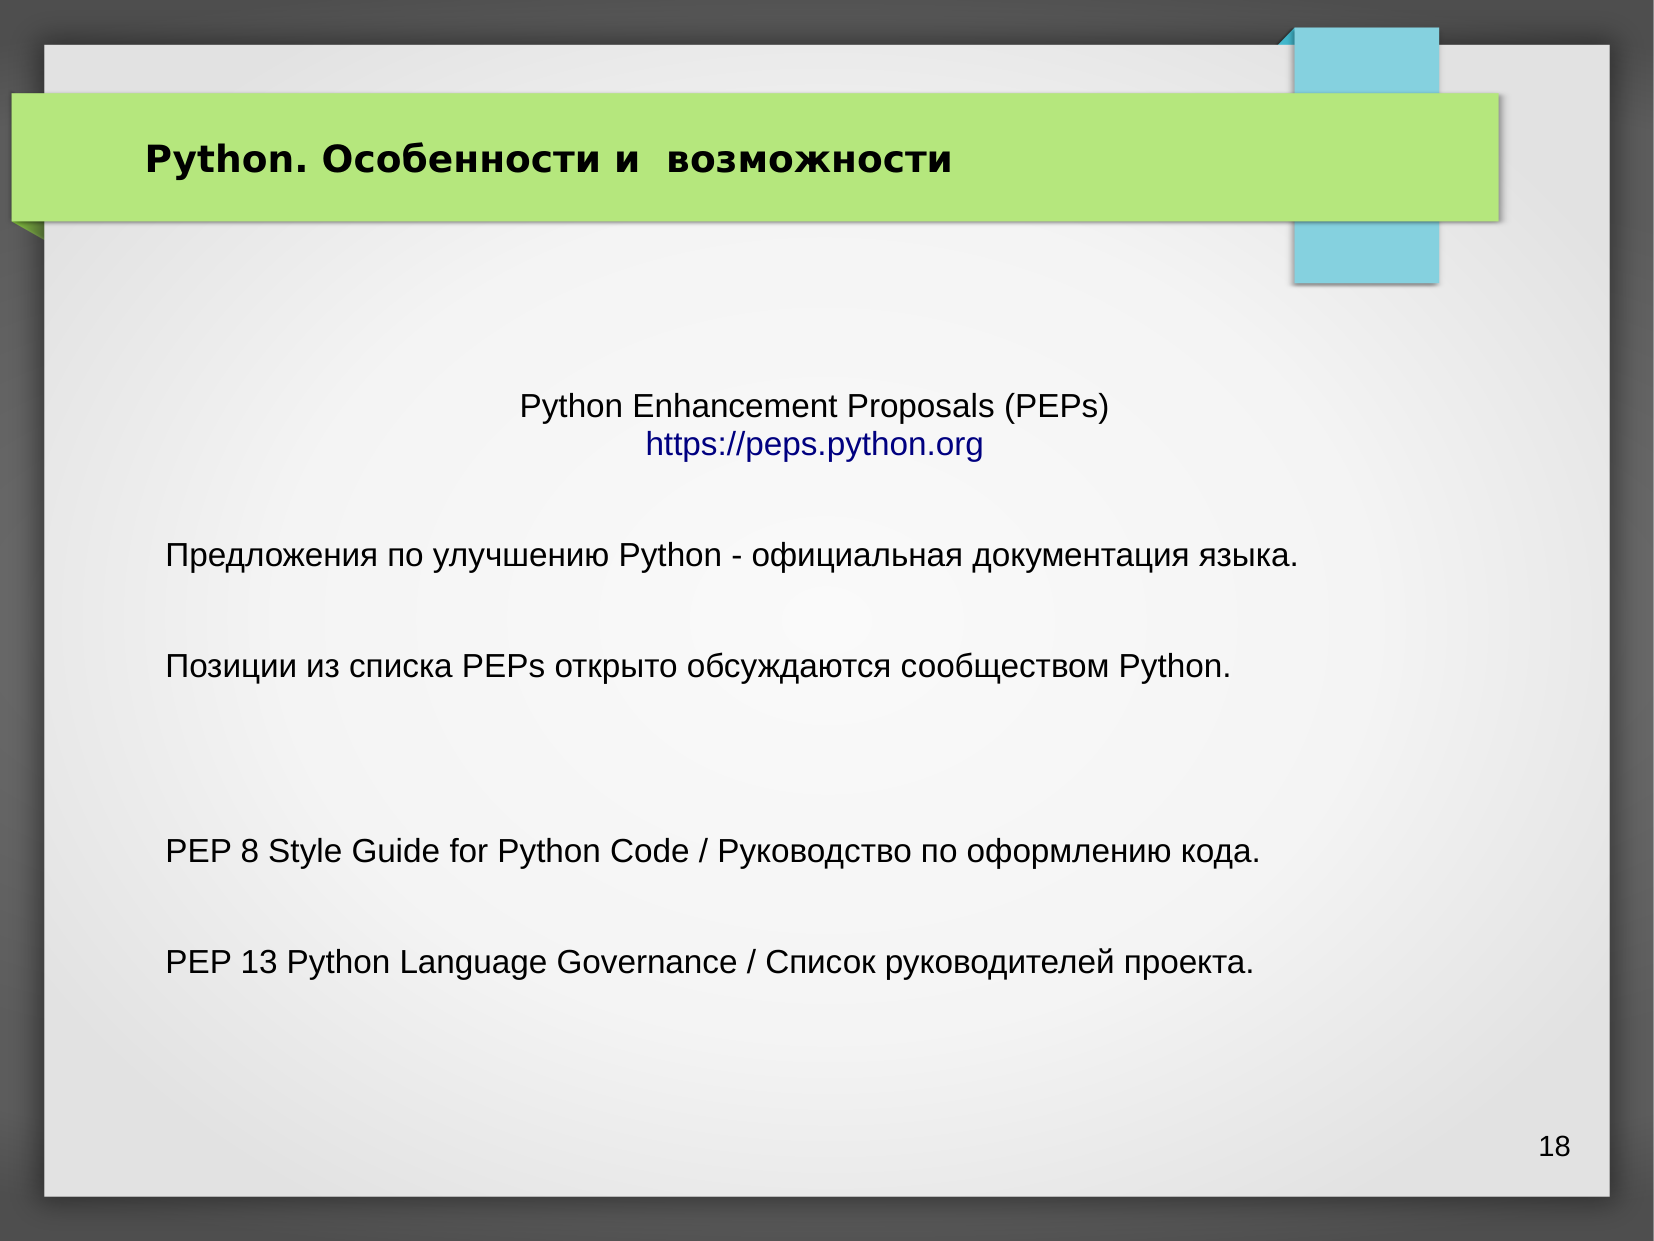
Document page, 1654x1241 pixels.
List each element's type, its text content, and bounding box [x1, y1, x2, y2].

text_box Python. Особенности и возможности [129, 129, 969, 189]
picture [0, 0, 1654, 1241]
text_box Python Enhancement Proposals (PEPs) https://peps.python.org Предложения по улучшению Python - официальная документация языка. Позиции из списка PEPs открыто обсуждаются сообществом Python. PEP 8 Style Guide for Python Code / Руководство по оформлению кода. PEP 13 Python Language Governance / Список руководителей проекта. [165, 295, 1465, 1073]
